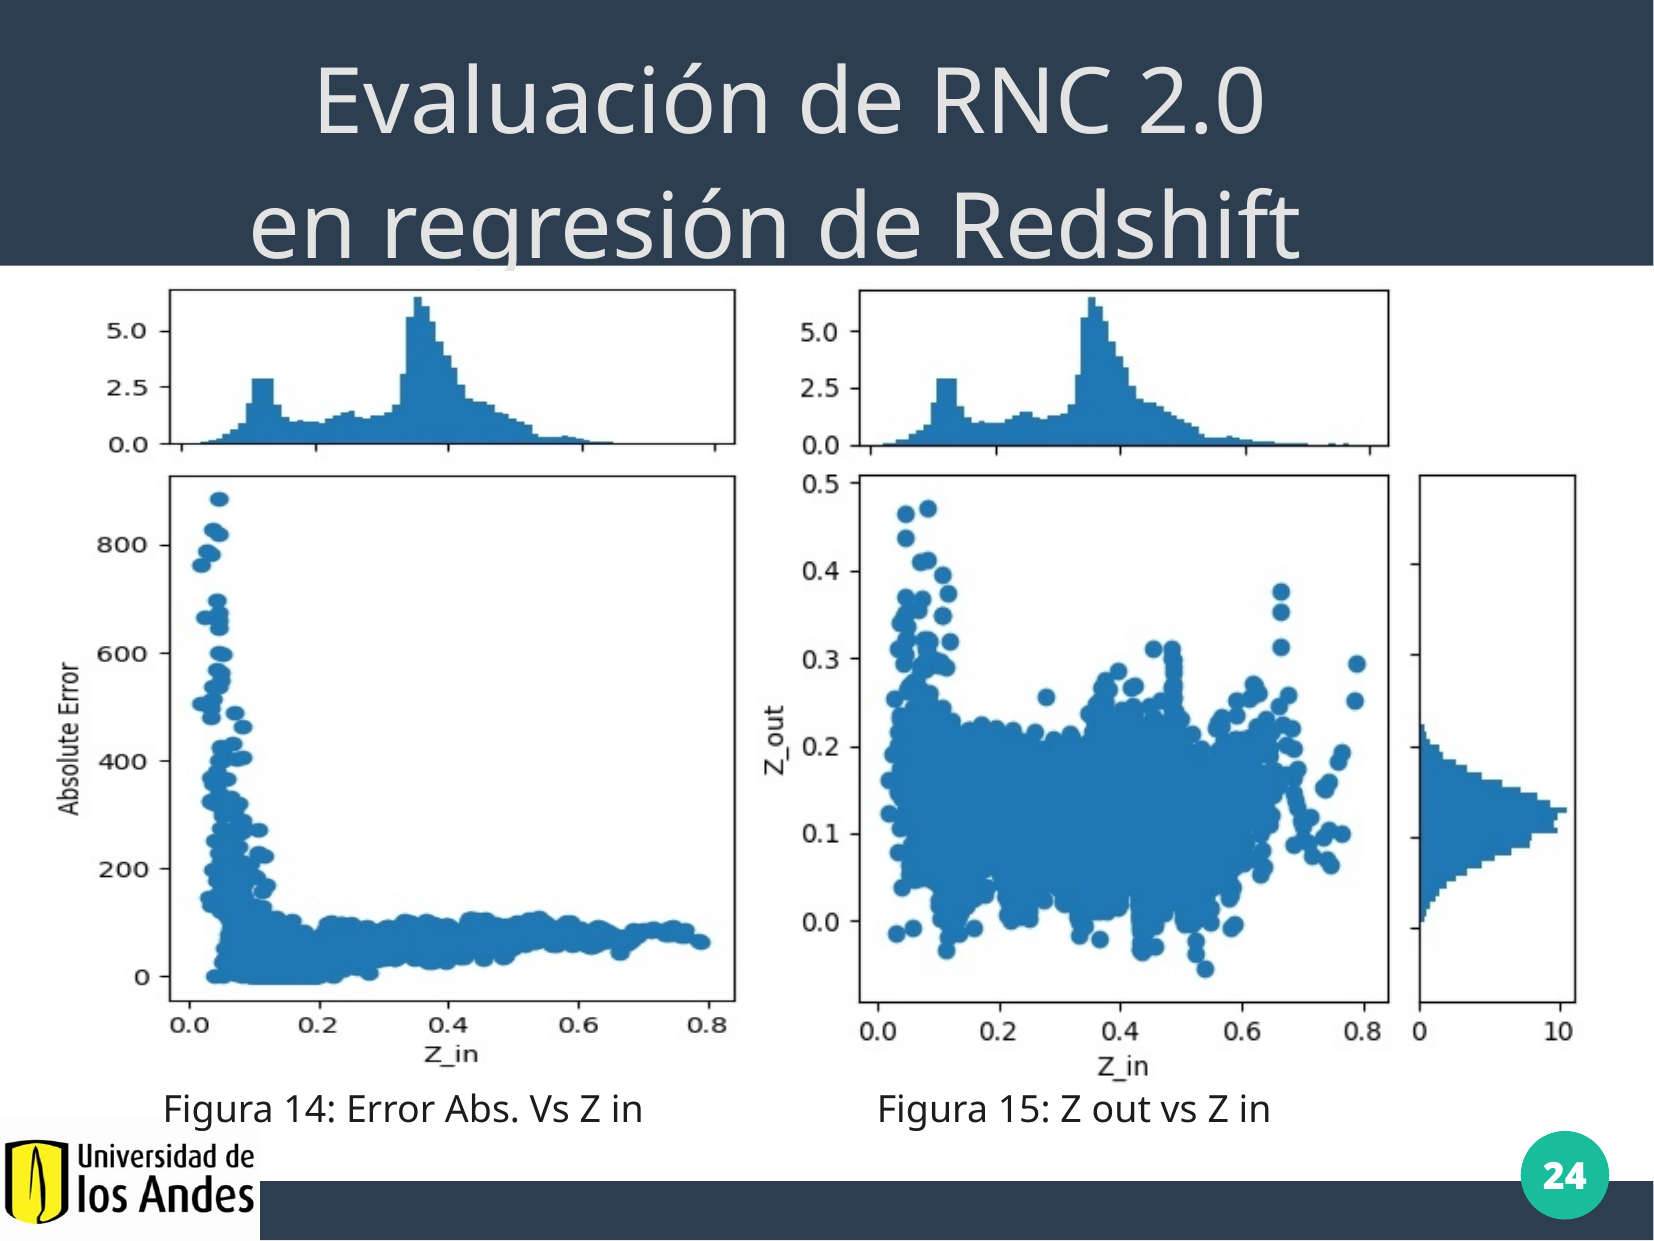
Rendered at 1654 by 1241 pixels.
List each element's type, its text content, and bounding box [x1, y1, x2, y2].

title Evaluación de RNC 2.0 en regresión de Redshift [106, 35, 1642, 193]
picture [47, 271, 1595, 1087]
text_box Figura 14: Error Abs. Vs Z in [147, 1075, 715, 1134]
picture [0, 1116, 260, 1241]
text_box Figura 15: Z out vs Z in [862, 1075, 1418, 1134]
